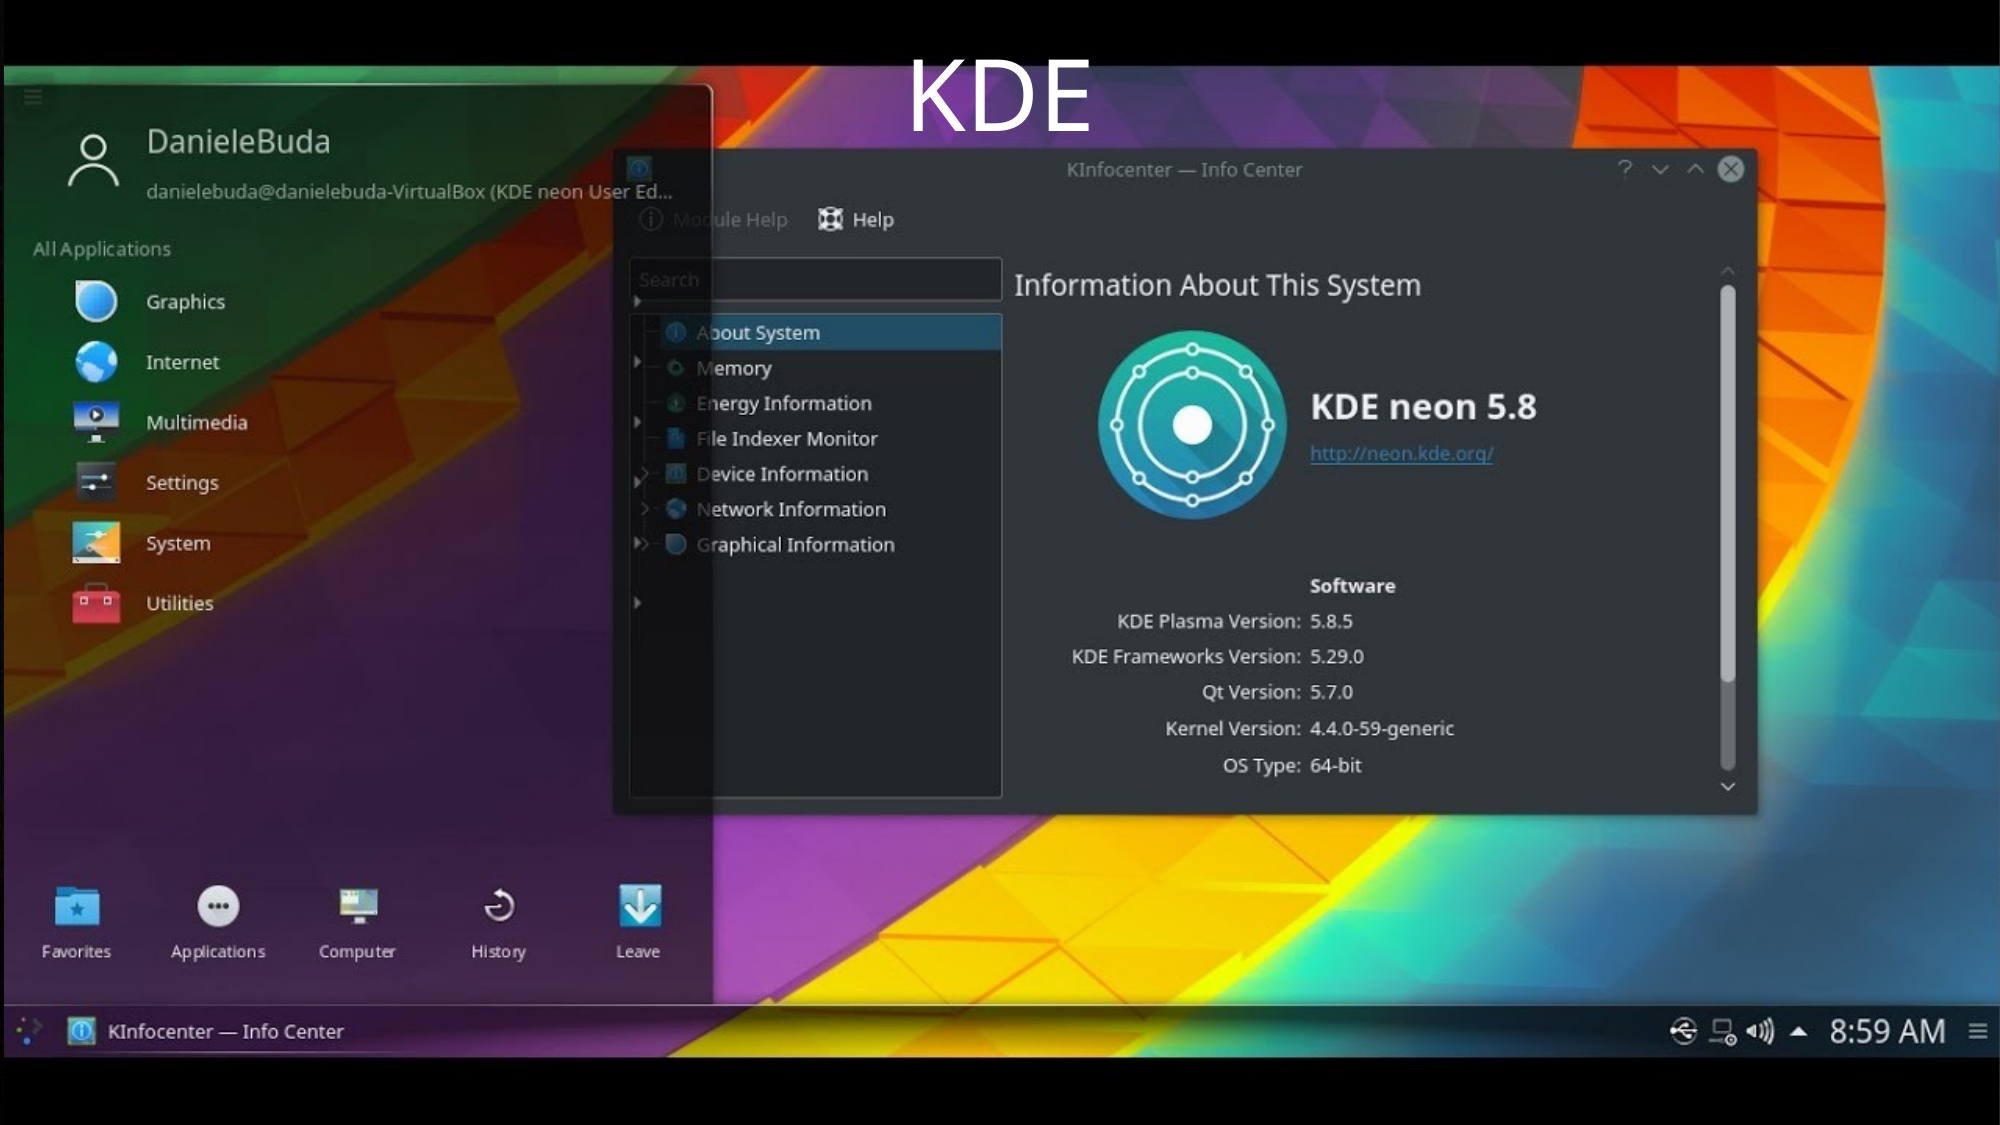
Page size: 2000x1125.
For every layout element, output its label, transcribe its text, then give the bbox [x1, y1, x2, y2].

title KDE [249, 0, 1750, 160]
picture [0, 0, 2000, 1125]
